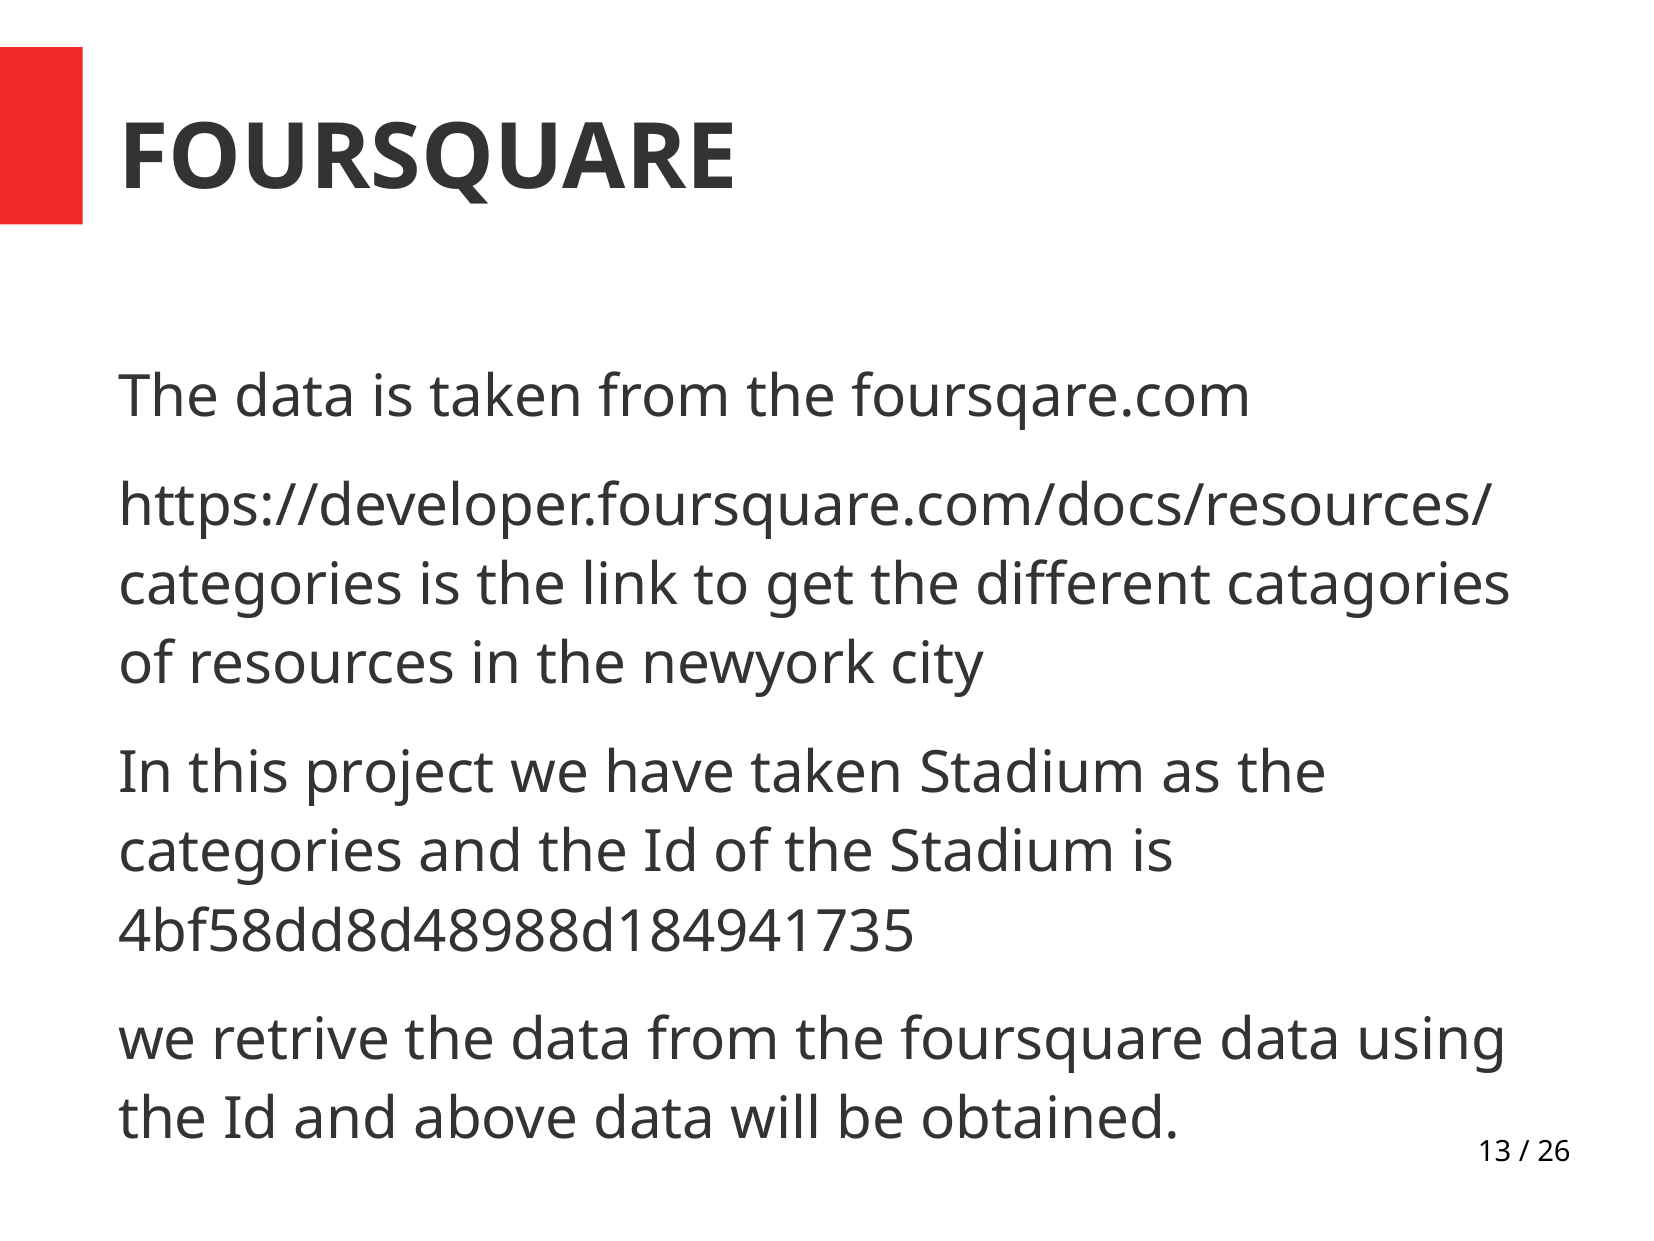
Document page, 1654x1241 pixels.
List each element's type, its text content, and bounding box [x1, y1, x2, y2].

title FOURSQUARE [118, 49, 1571, 257]
list The data is taken from the foursqare.com https://developer.foursquare.com/docs/resources/categories is the link to get the different catagories of resources in the newyork city In this project we have taken Stadium as the categories and the Id of the Stadium is 4bf58dd8d48988d184941735 we retrive the data from the foursquare data using the Id and above data will be obtained. [118, 354, 1536, 1074]
